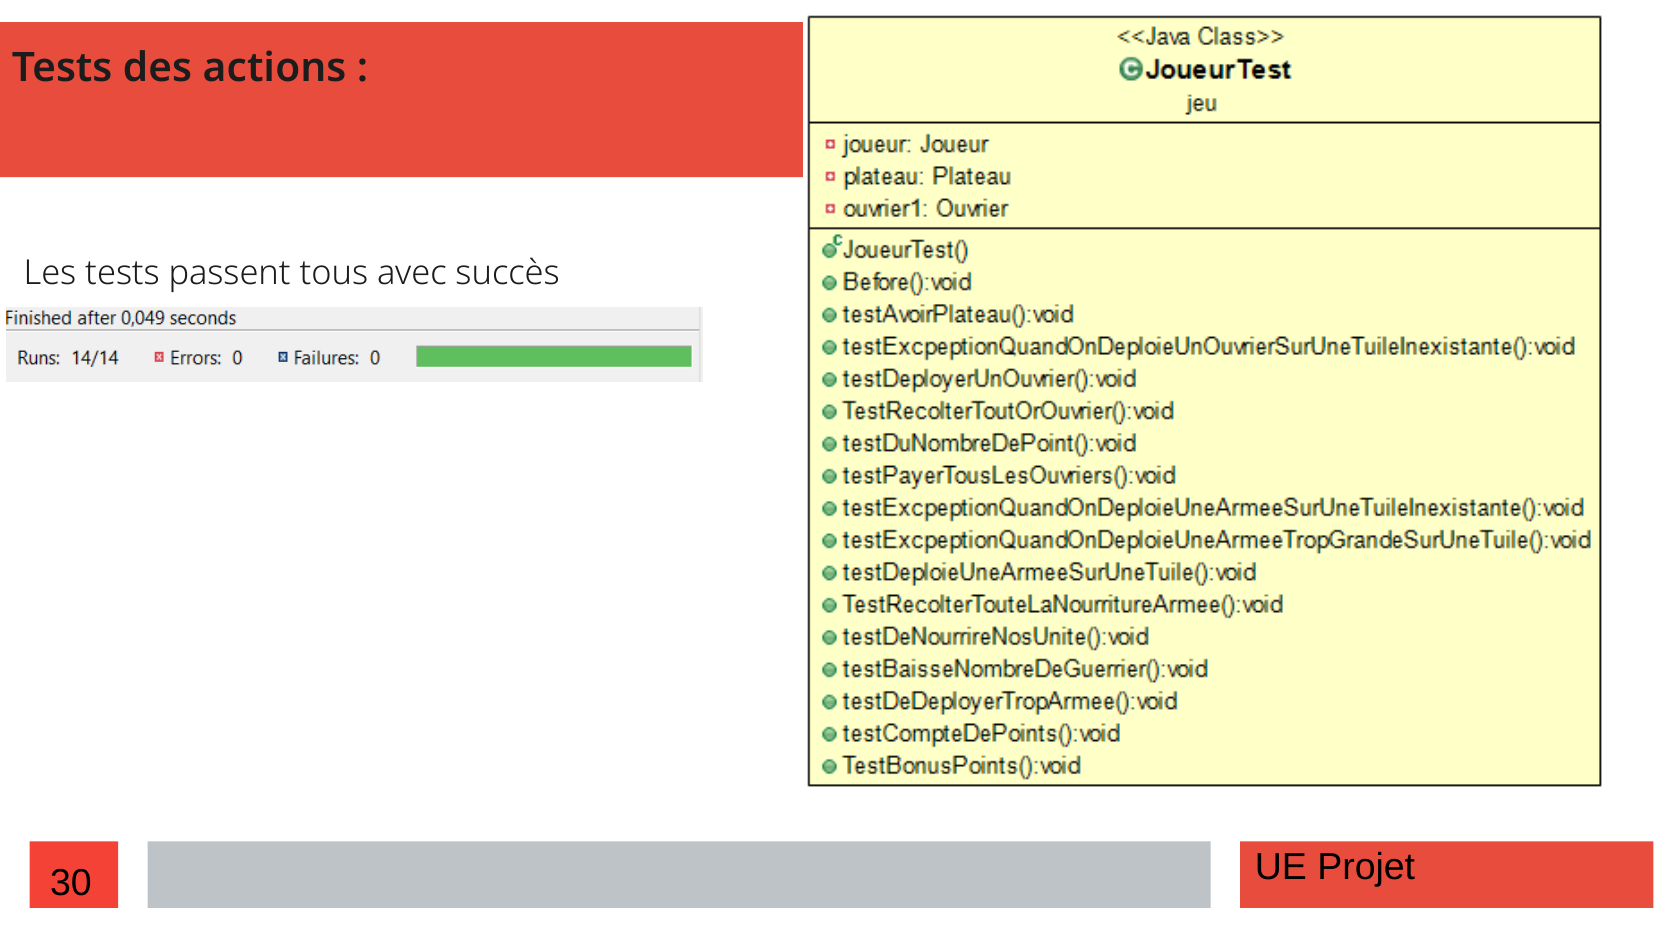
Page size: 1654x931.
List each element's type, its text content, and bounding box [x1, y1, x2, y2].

picture [803, 11, 1607, 792]
list Tests des actions : [11, 38, 739, 296]
text_box UE Projet [1240, 838, 1477, 896]
picture [6, 307, 703, 382]
list Les tests passent tous avec succès [0, 248, 703, 506]
text_box 30 [35, 853, 130, 911]
